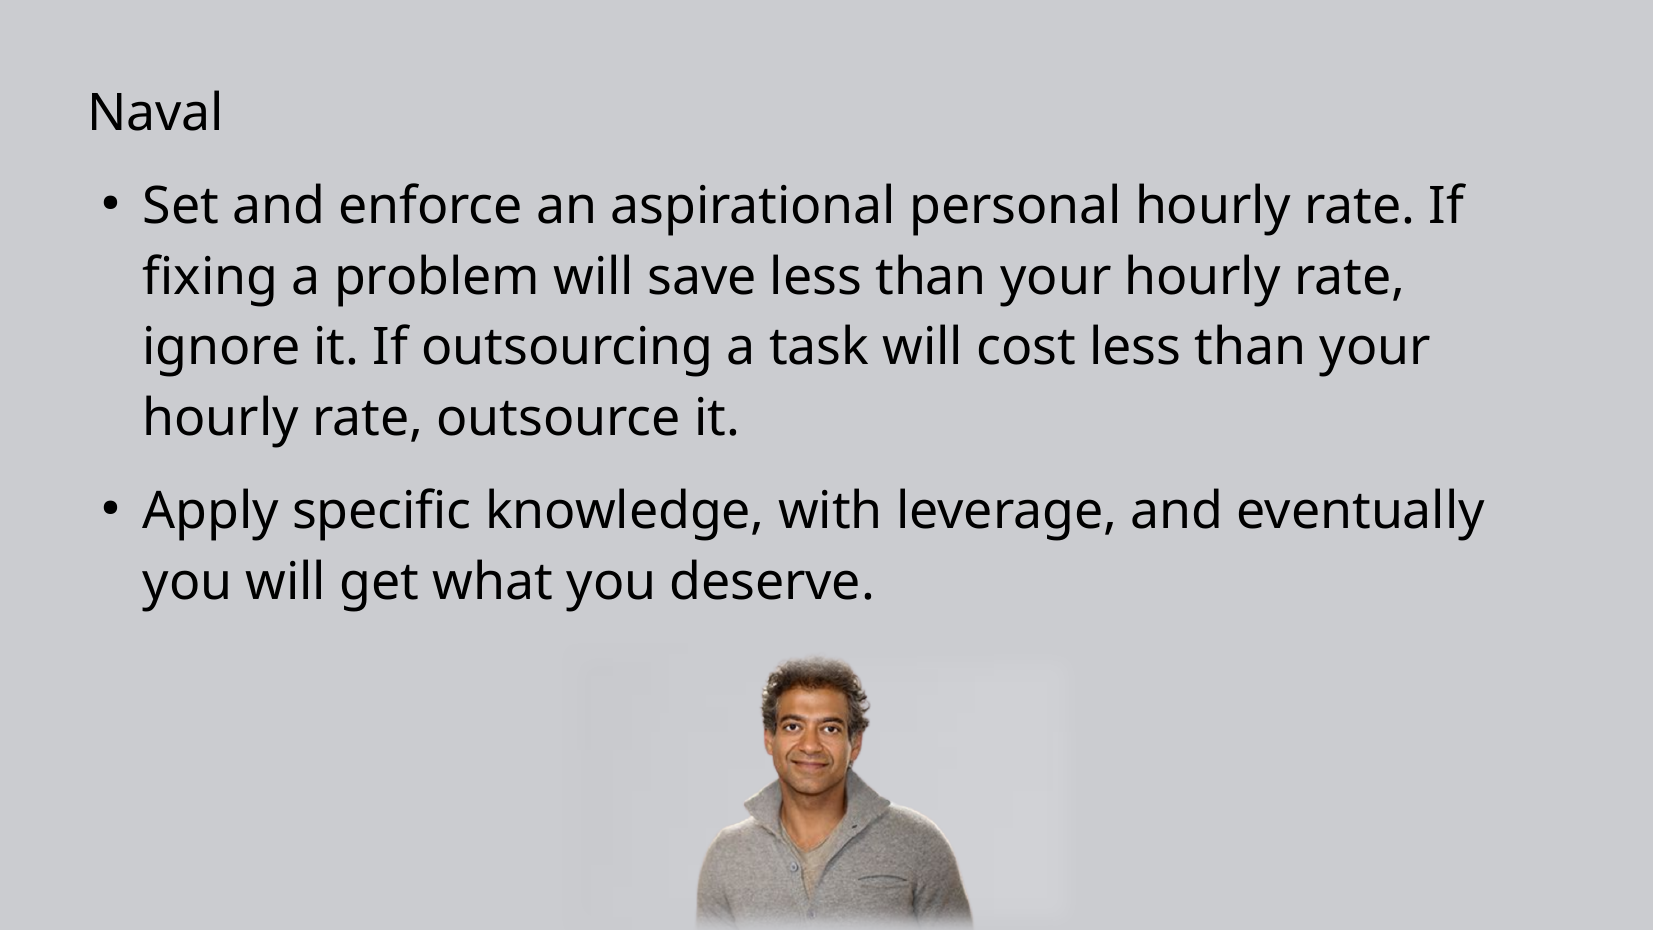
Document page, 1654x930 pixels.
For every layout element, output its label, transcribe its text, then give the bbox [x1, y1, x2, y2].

picture [560, 641, 1088, 930]
list Naval Set and enforce an aspirational personal hourly rate. If fixing a problem will save less than your hourly rate, ignore it. If outsourcing a task will cost less than your hourly rate, outsource it. Apply specific knowledge, with leverage, and eventually you will get what you deserve. [87, 75, 1576, 615]
